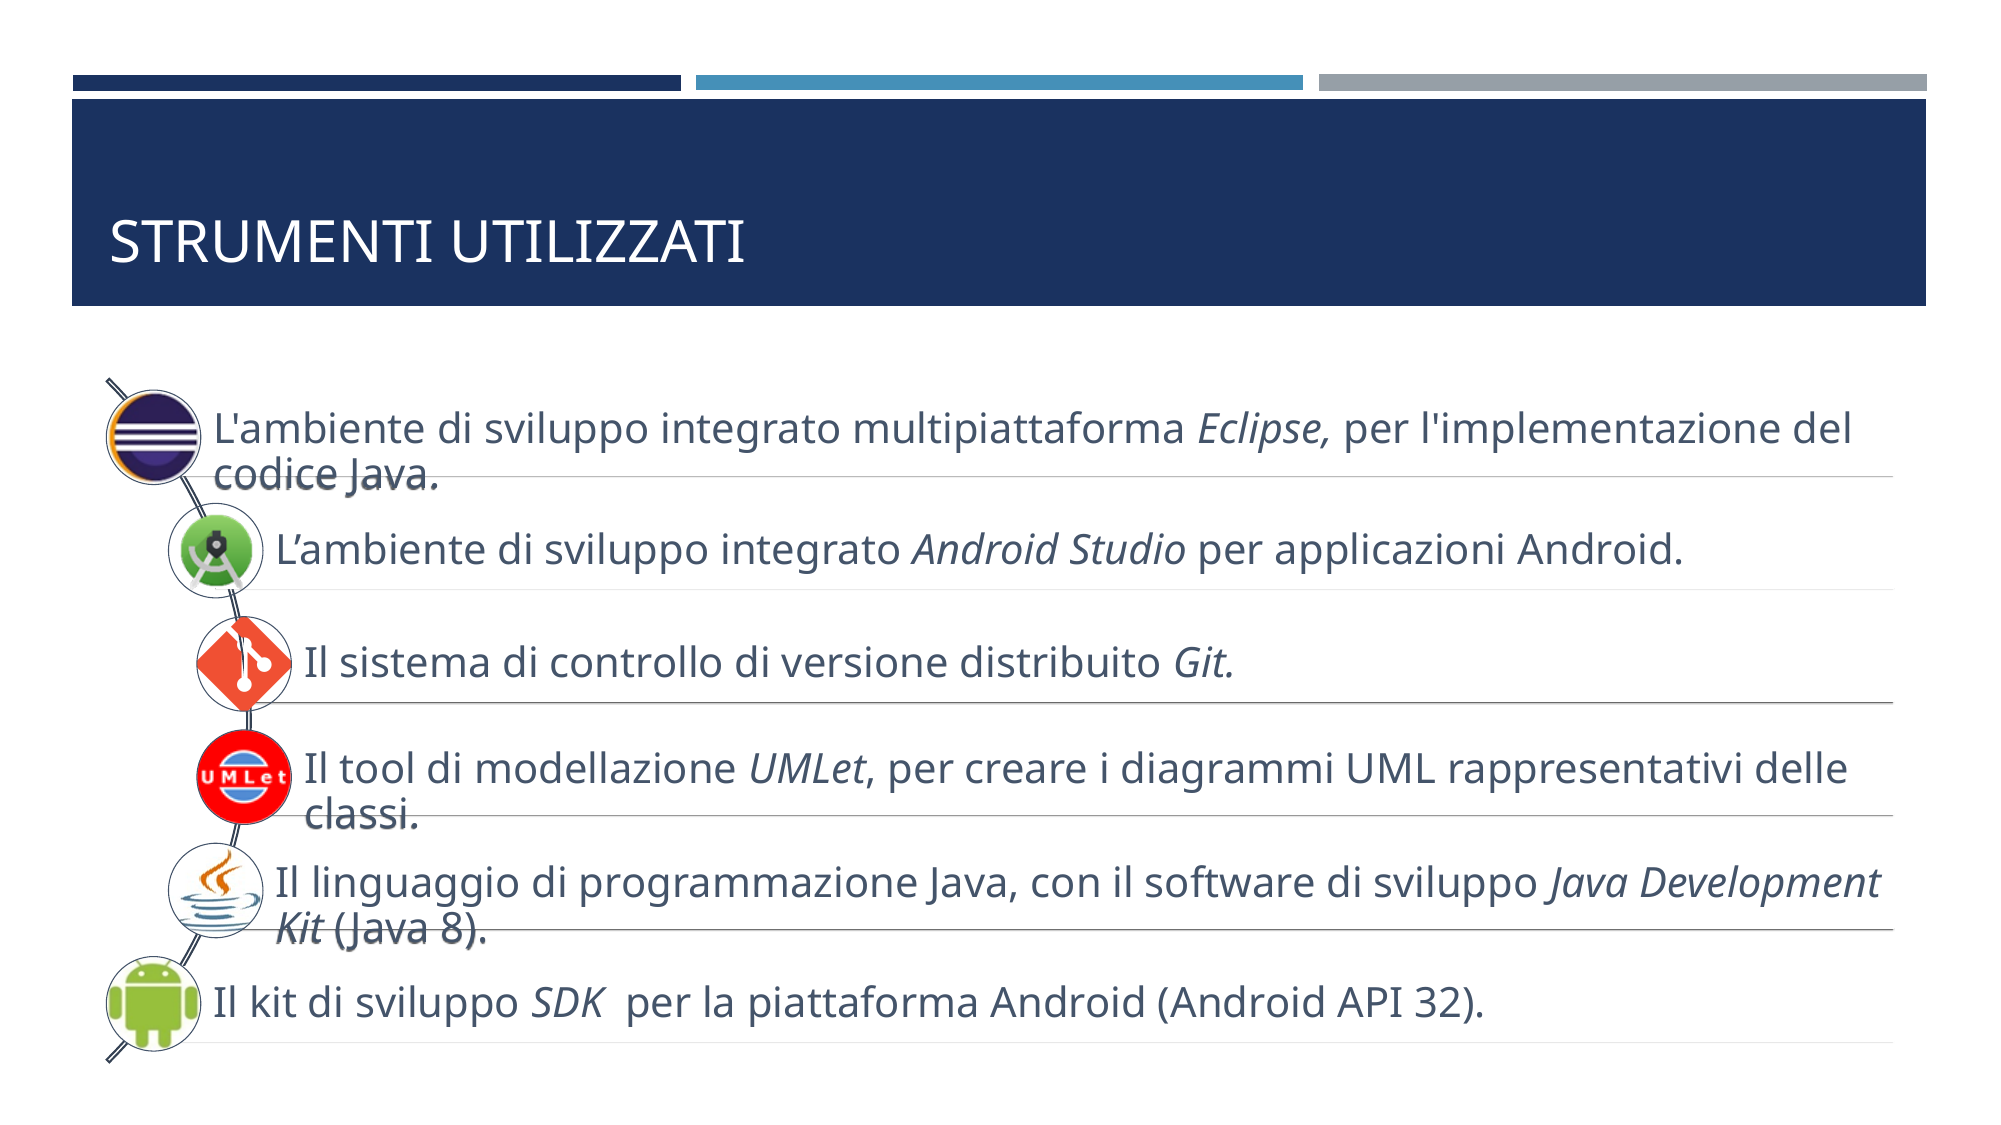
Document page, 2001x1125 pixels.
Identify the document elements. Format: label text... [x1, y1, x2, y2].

text_box Il kit di sviluppo SDK per la piattaforma Android (Android API 32). [183, 966, 1895, 1042]
text_box [196, 729, 292, 825]
title Strumenti utilizzati [94, 119, 1904, 282]
text_box [196, 616, 292, 712]
text_box [106, 956, 201, 1052]
text_box [168, 503, 263, 598]
text_box [168, 843, 263, 938]
text_box Il sistema di controllo di versione distribuito Git. [274, 626, 1895, 702]
text_box L'ambiente di sviluppo integrato multipiattaforma Eclipse, per l'implementazione del codice Java. [182, 399, 1895, 476]
text_box Il linguaggio di programmazione Java, con il software di sviluppo Java Development Kit (Java 8). [245, 852, 1895, 929]
text_box [106, 390, 201, 485]
text_box Il tool di modellazione UMLet, per creare i diagrammi UML rappresentativi delle classi. [274, 739, 1895, 815]
text_box L’ambiente di sviluppo integrato Android Studio per applicazioni Android. [245, 512, 1895, 589]
